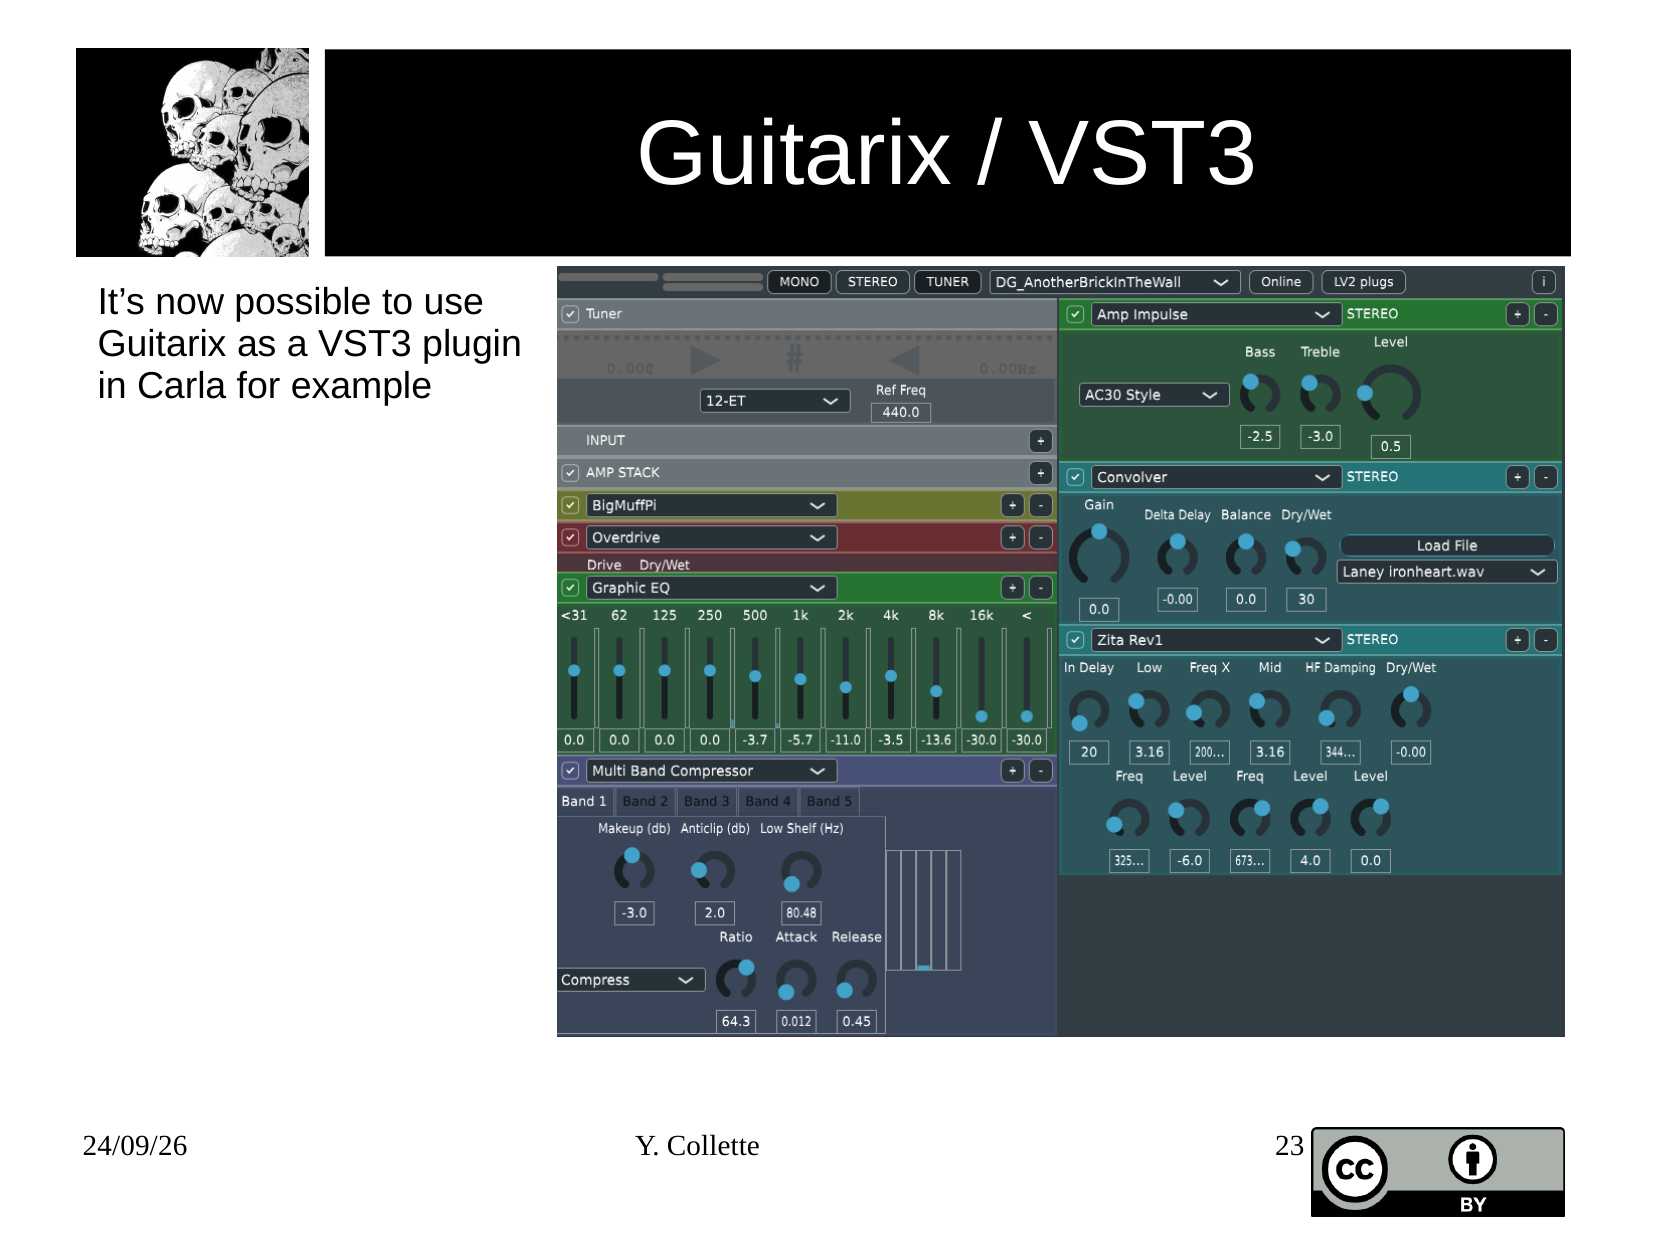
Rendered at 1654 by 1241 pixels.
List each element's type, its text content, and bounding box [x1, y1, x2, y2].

picture [76, 48, 309, 257]
picture [1311, 1127, 1565, 1217]
title Guitarix / VST3 [324, 49, 1571, 257]
picture [557, 266, 1565, 1037]
text_box It’s now possible to use Guitarix as a VST3 plugin in Carla for example [82, 273, 540, 415]
